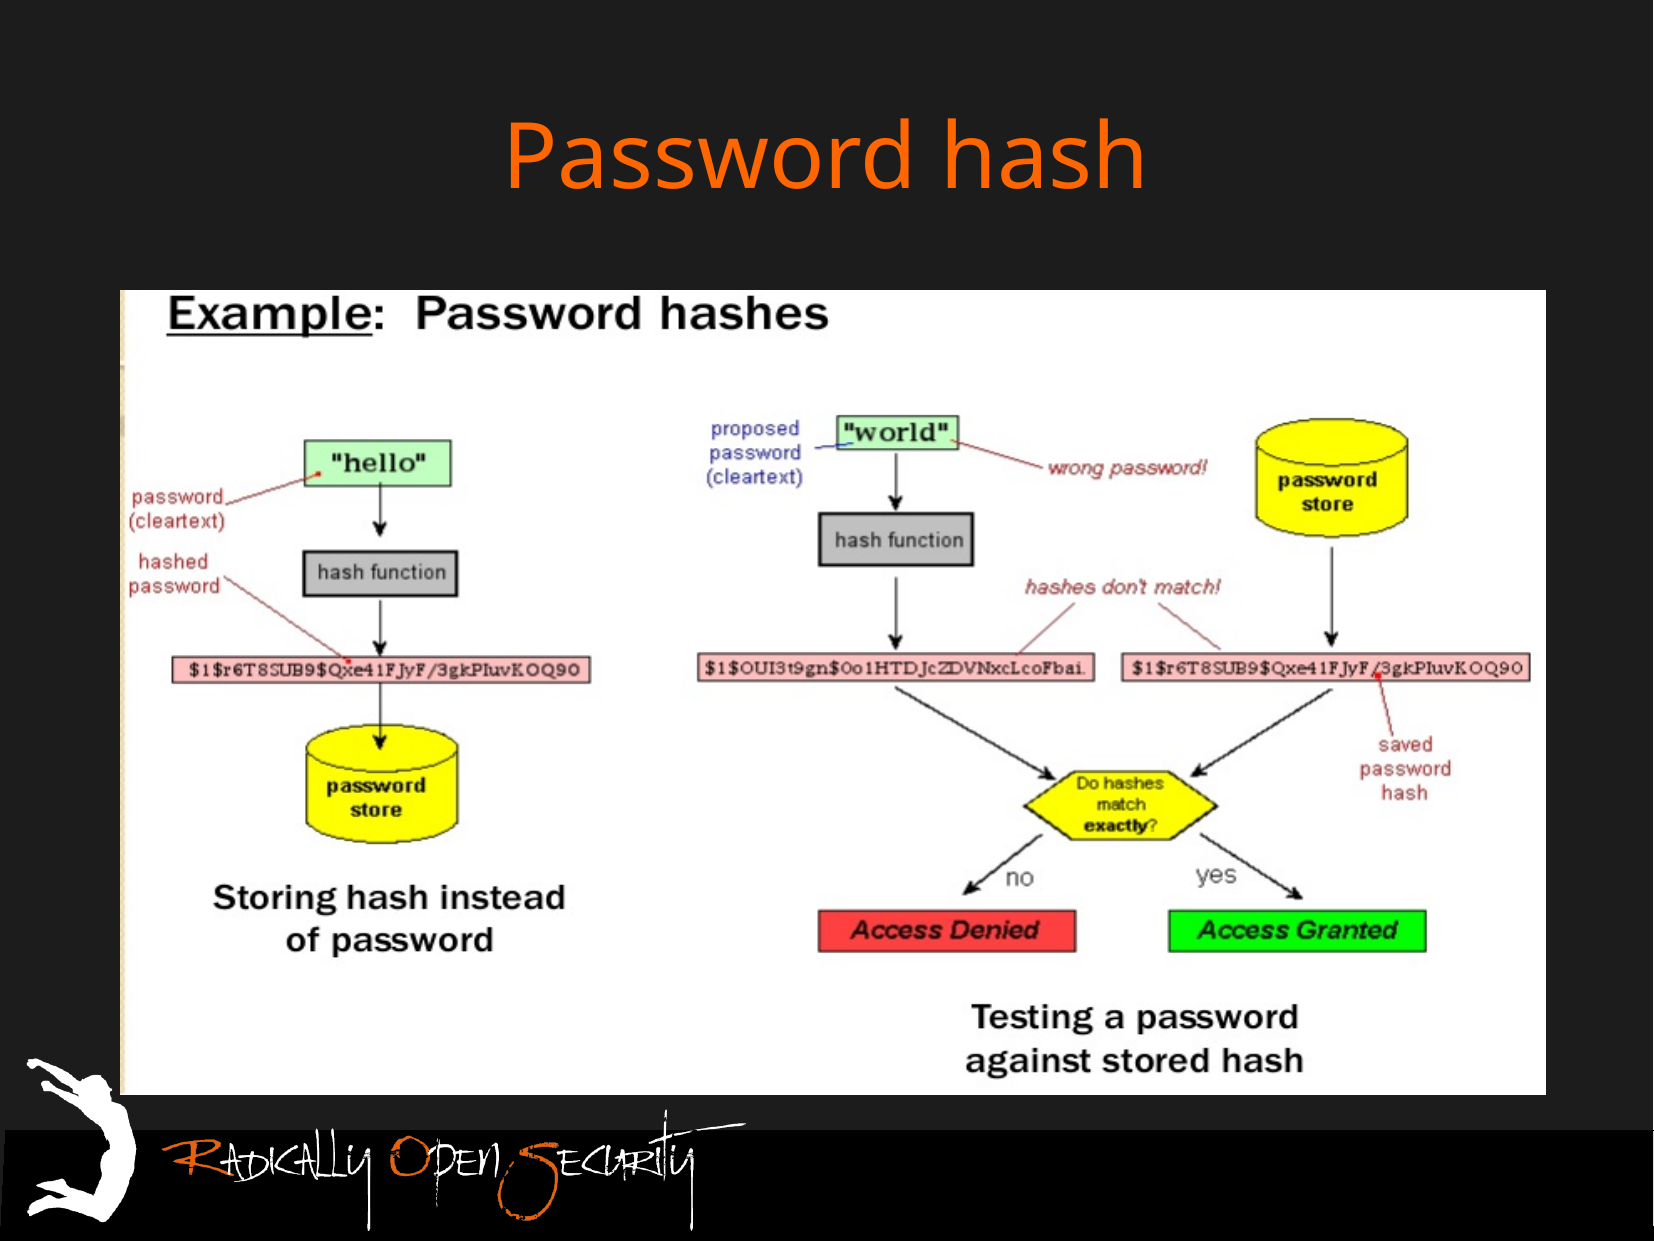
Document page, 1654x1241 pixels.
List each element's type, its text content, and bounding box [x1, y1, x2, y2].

picture [0, 290, 1546, 1241]
title Password hash [82, 49, 1571, 257]
